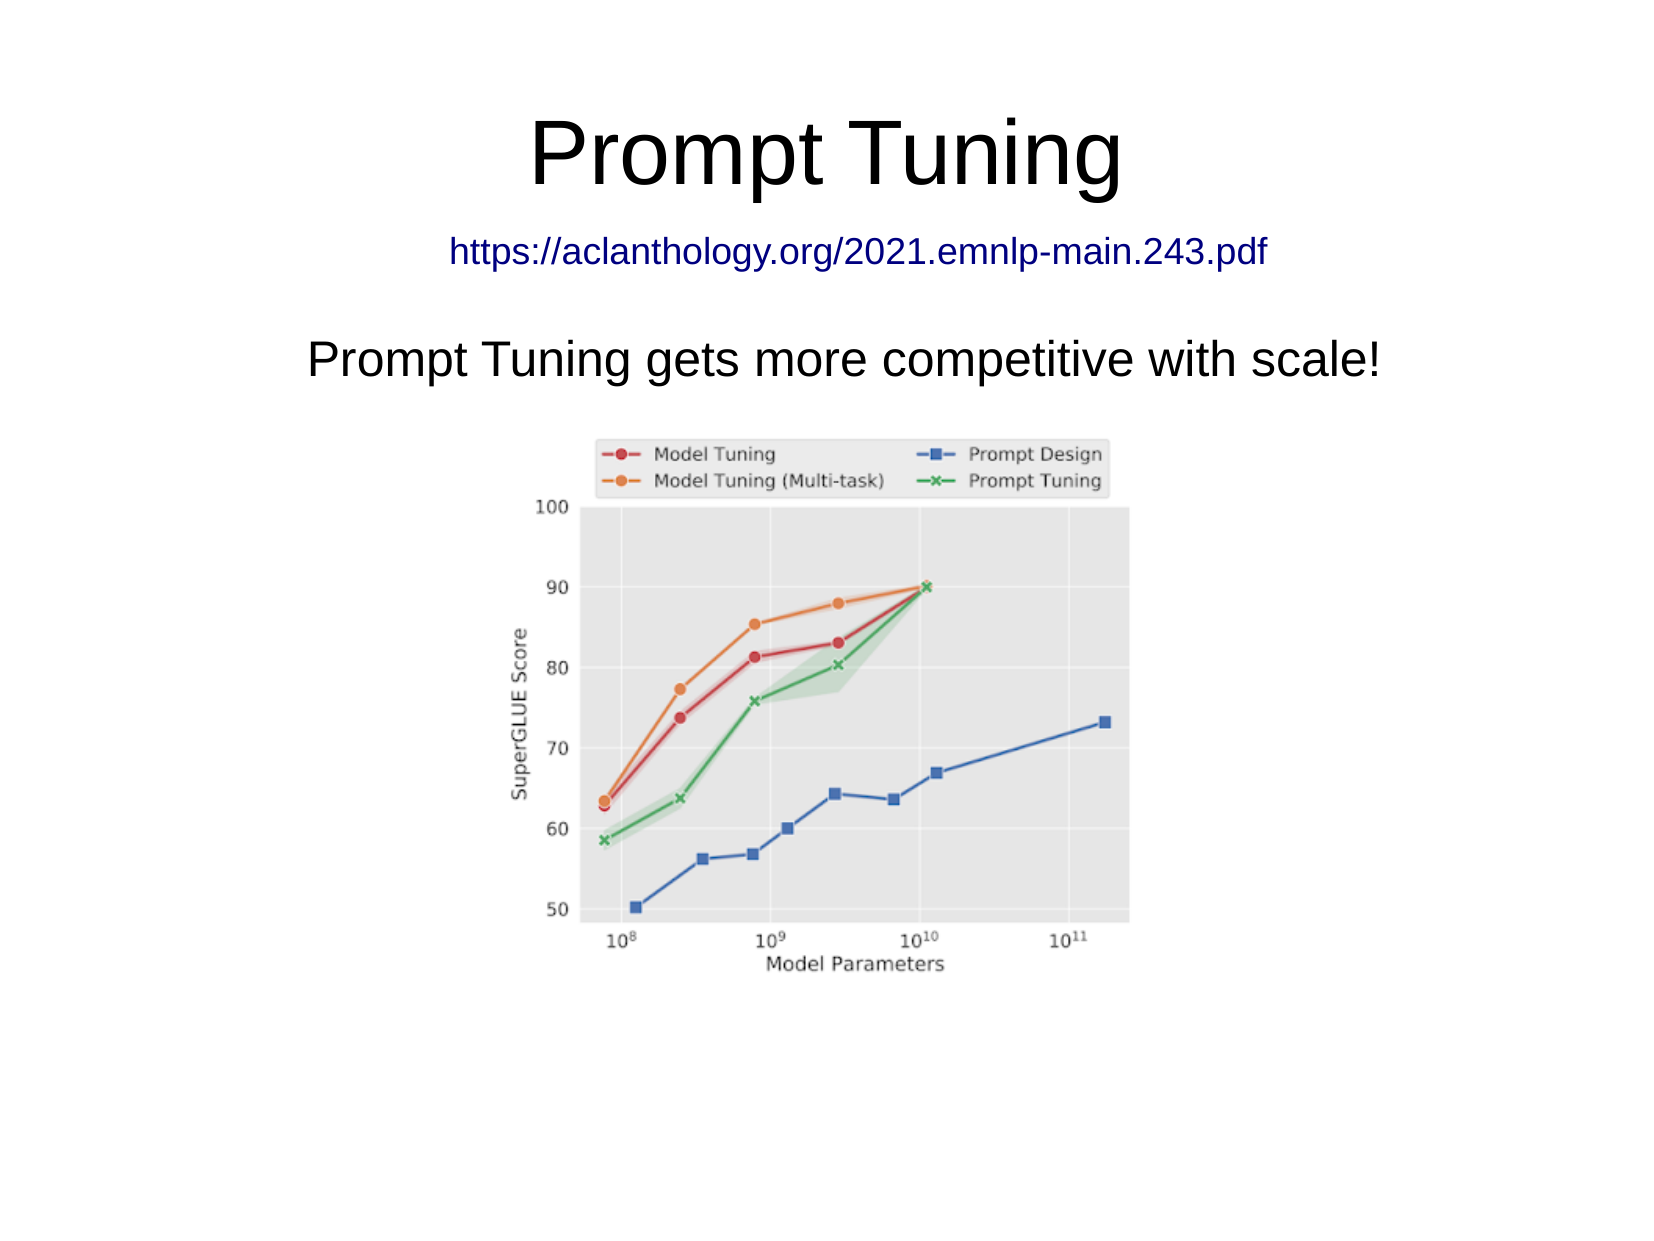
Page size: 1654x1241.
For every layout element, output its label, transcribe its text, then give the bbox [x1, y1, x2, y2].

text_box Prompt Tuning gets more competitive with scale! [120, 323, 1569, 729]
picture [510, 729, 1136, 979]
title Prompt Tuning [82, 49, 1571, 257]
text_box https://aclanthology.org/2021.emnlp-main.243.pdf [434, 222, 1283, 280]
